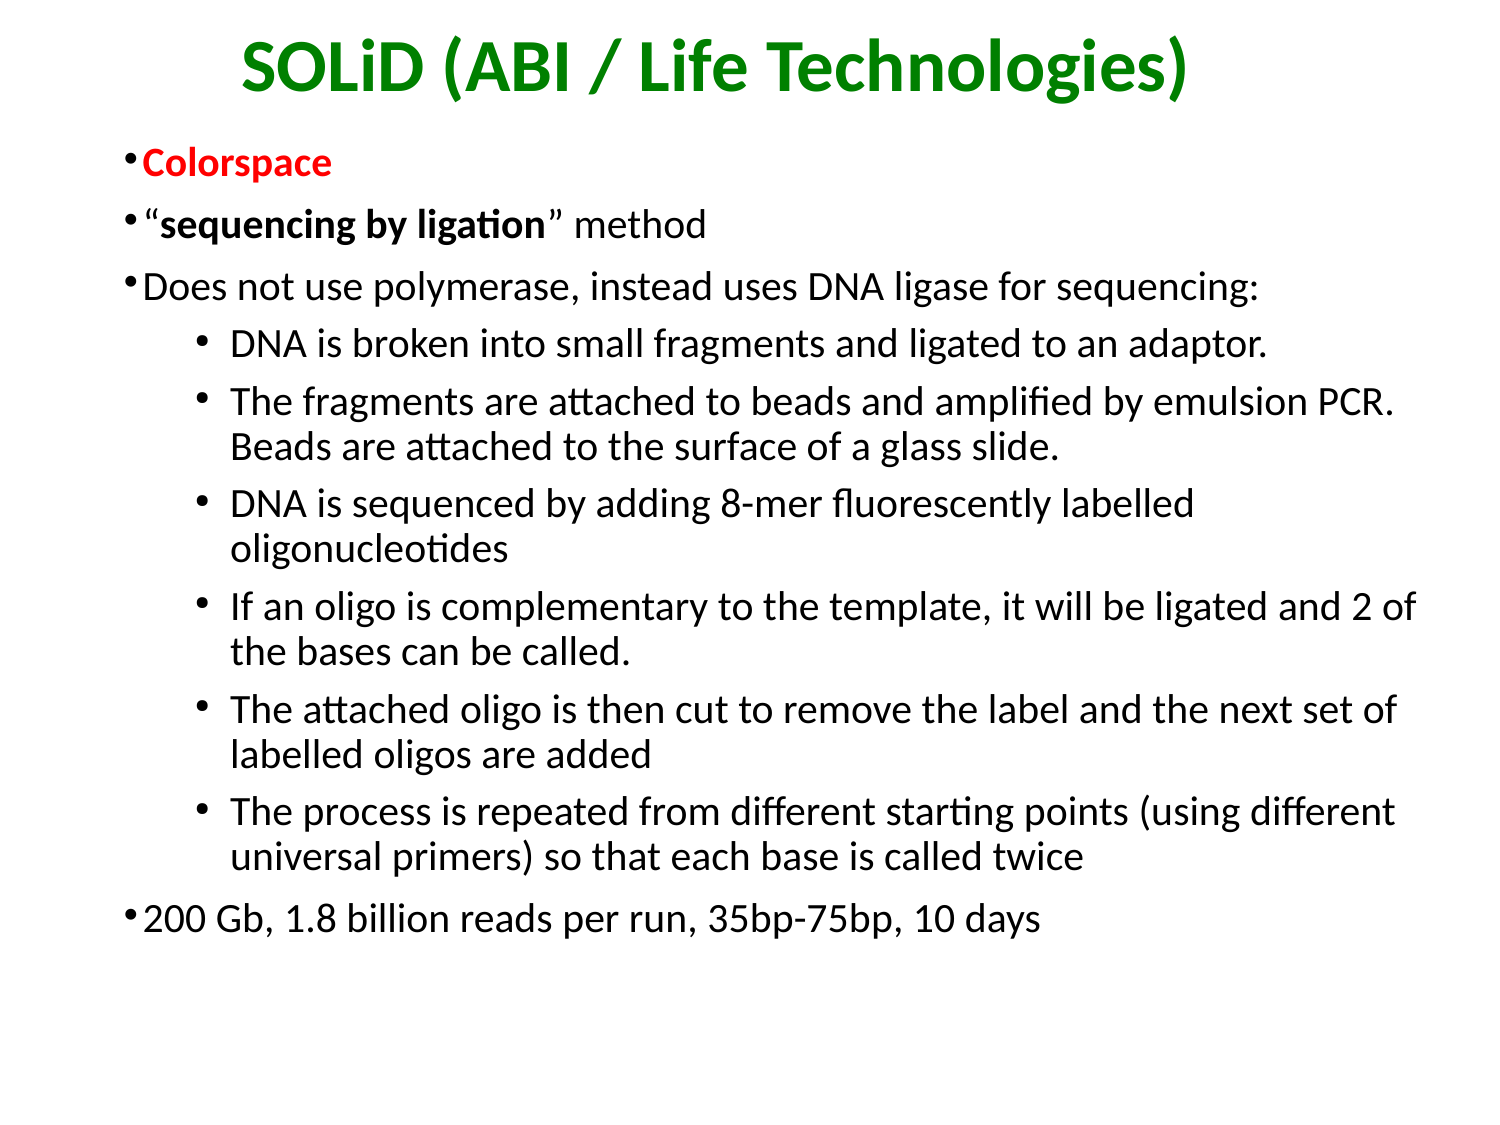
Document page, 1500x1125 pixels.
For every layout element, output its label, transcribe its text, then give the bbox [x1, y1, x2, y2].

text_box Colorspace “sequencing by ligation” method Does not use polymerase, instead uses DNA ligase for sequencing: DNA is broken into small fragments and ligated to an adaptor. The fragments are attached to beads and amplified by emulsion PCR. Beads are attached to the surface of a glass slide. DNA is sequenced by adding 8-mer fluorescently labelled oligonucleotides If an oligo is complementary to the template, it will be ligated and 2 of the bases can be called. The attached oligo is then cut to remove the label and the next set of labelled oligos are added The process is repeated from different starting points (using different universal primers) so that each base is called twice 200 Gb, 1.8 billion reads per run, 35bp-75bp, 10 days [123, 137, 1474, 988]
text_box SOLiD (ABI / Life Technologies) [41, 0, 1392, 170]
